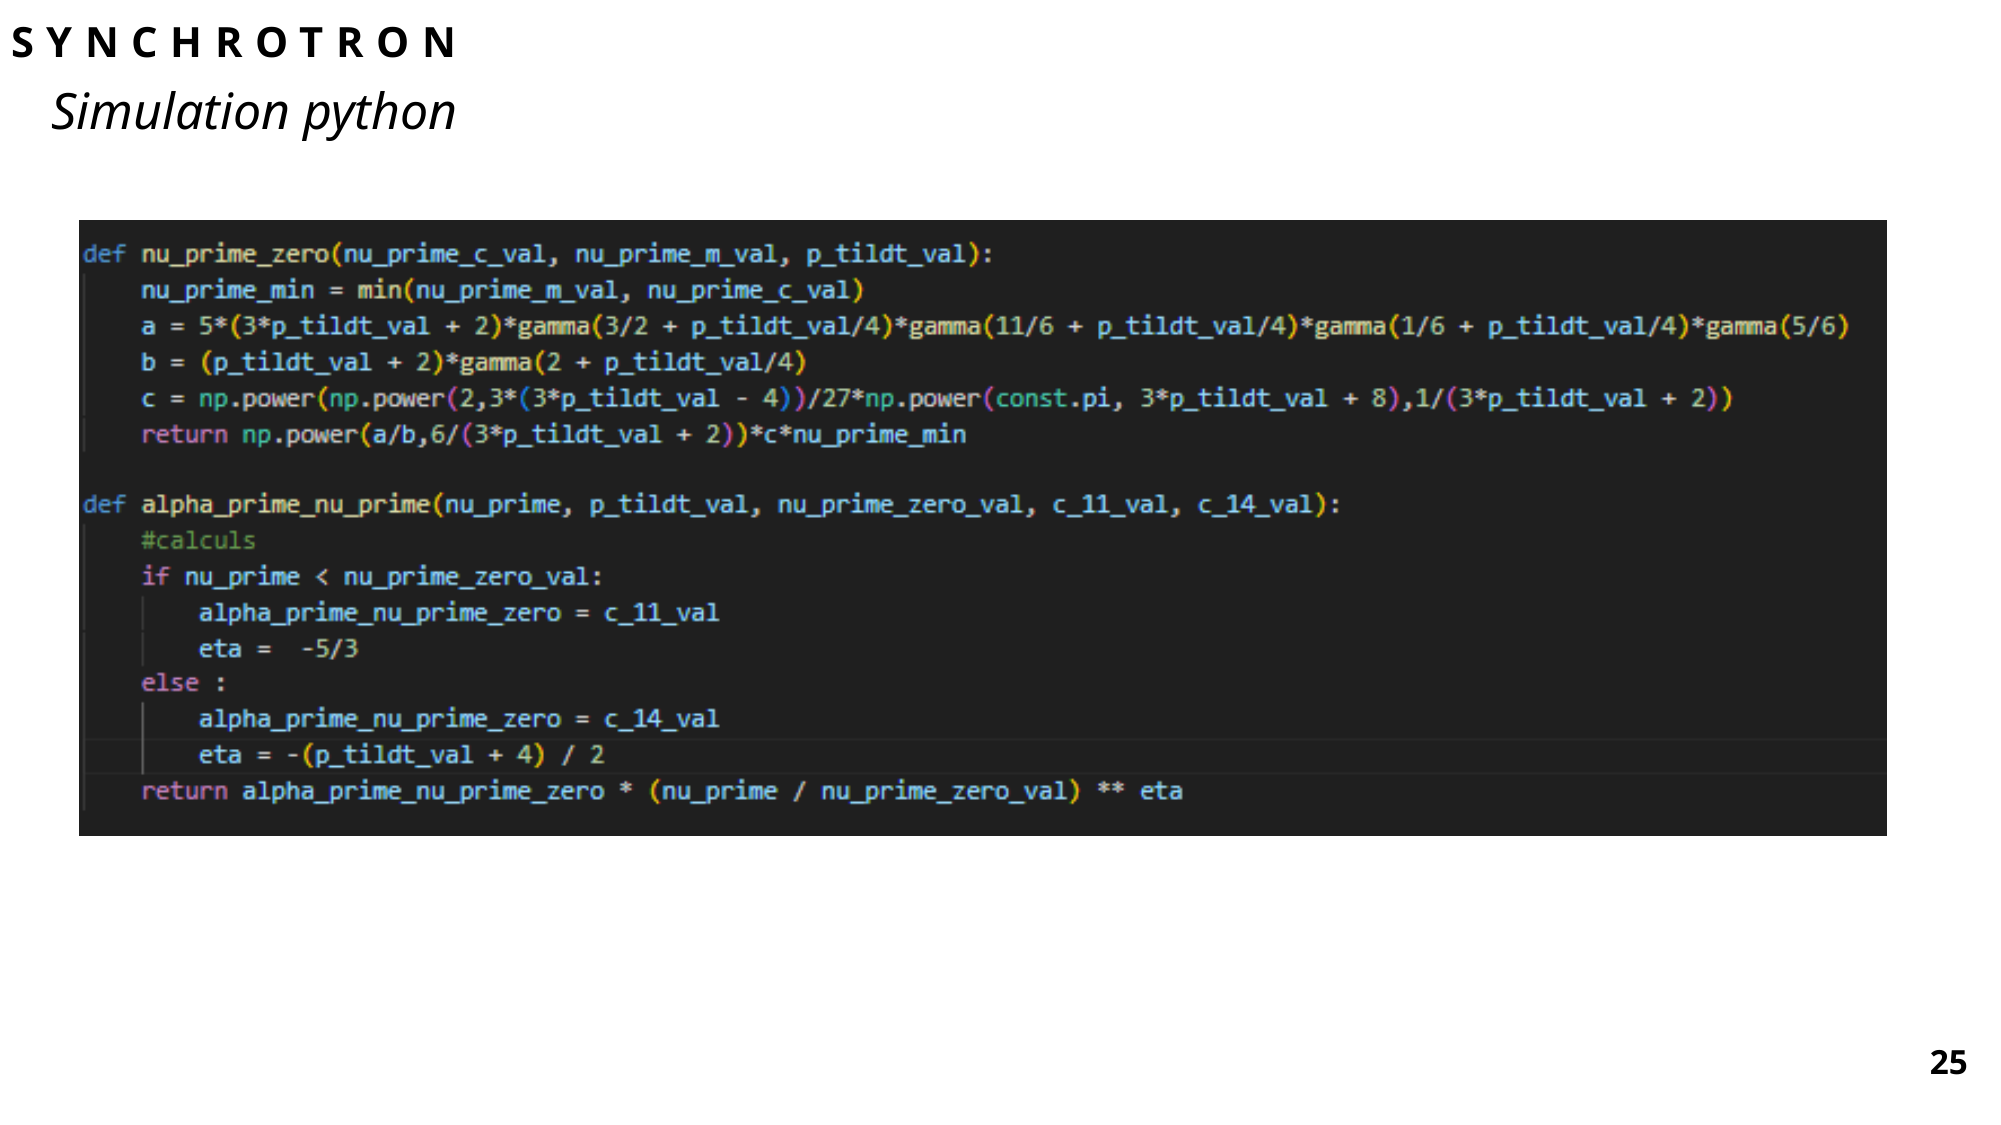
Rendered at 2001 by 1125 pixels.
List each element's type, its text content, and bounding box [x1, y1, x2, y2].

title Coefficient d'absorption de l'auto-absorption synchrotron [0, 0, 1989, 74]
text_box Simulation python [36, 72, 1661, 148]
picture [70, 220, 1916, 886]
text_box <numéro> [1897, 1028, 2000, 1099]
